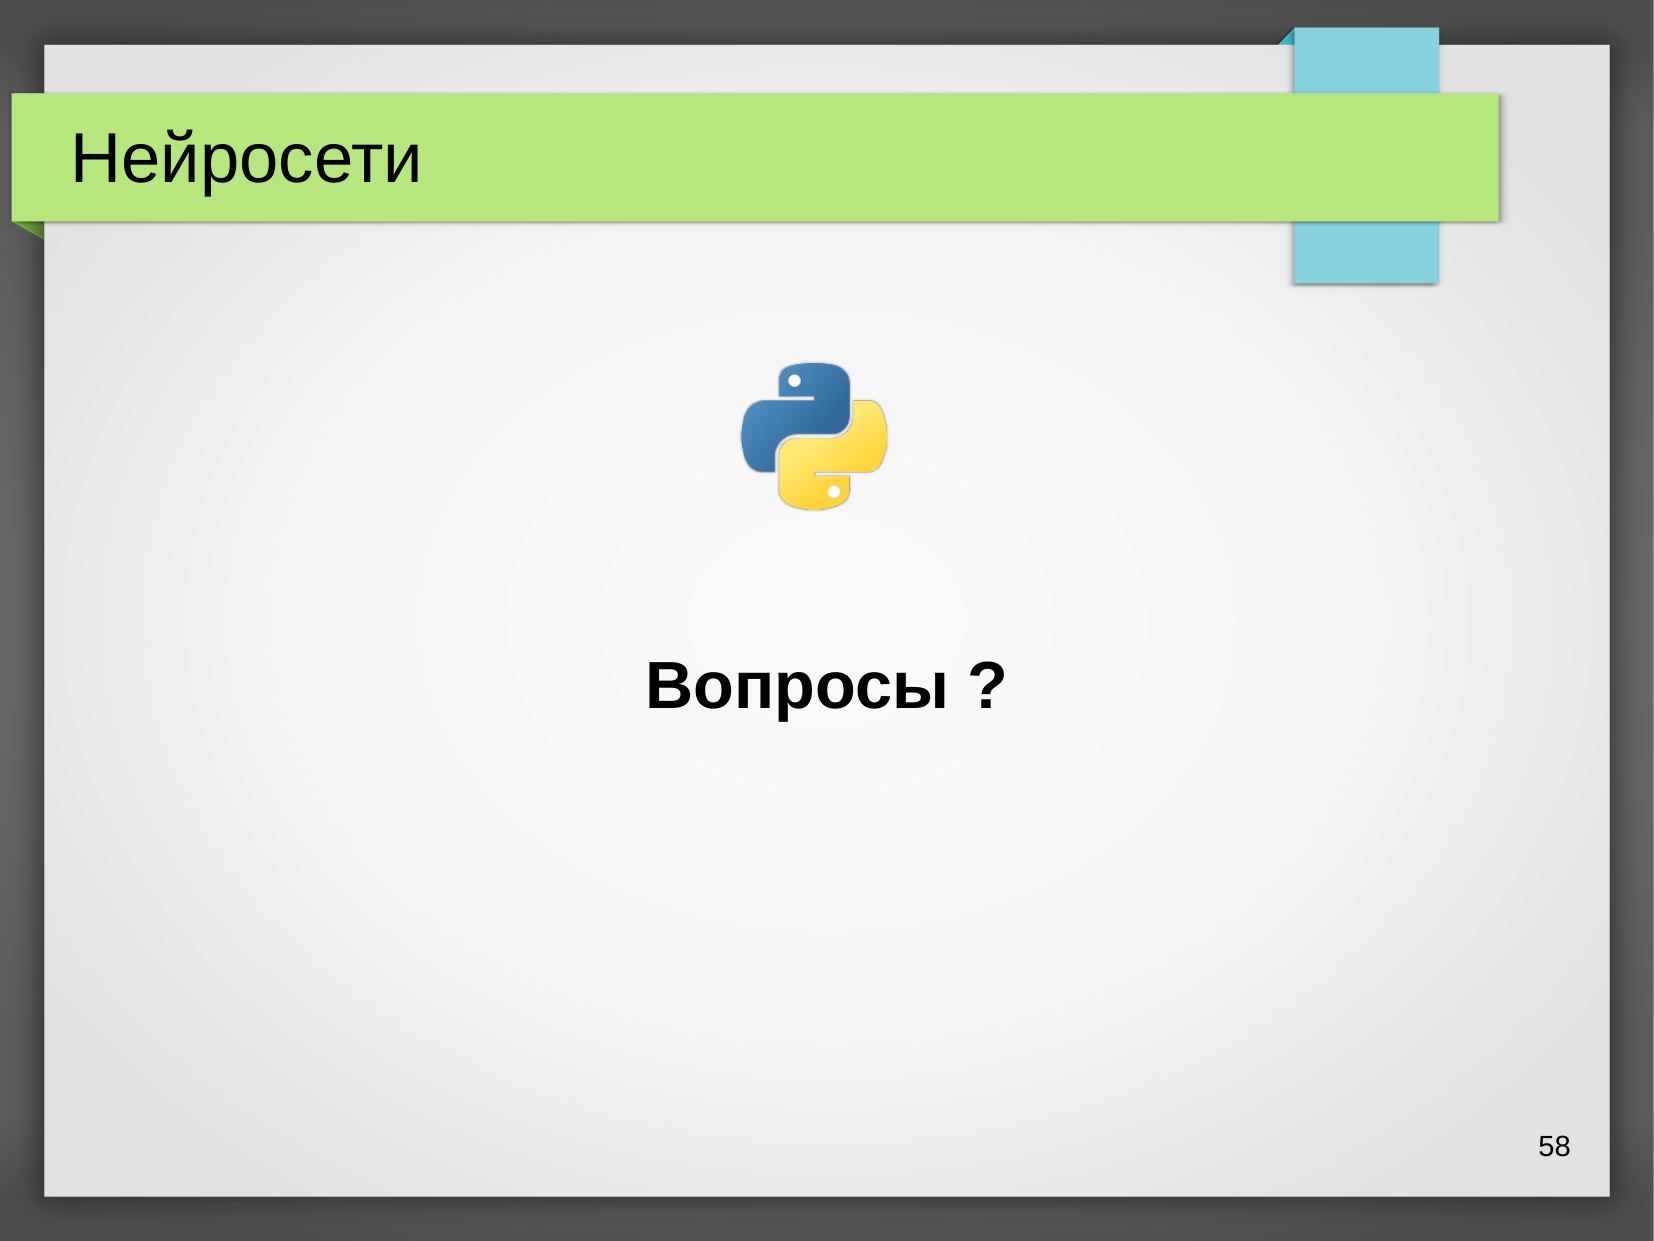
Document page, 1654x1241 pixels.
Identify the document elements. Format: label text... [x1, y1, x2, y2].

title Нейросети [70, 118, 1205, 199]
picture [0, 0, 1654, 1241]
subtitle Вопросы ? [82, 236, 1571, 1134]
